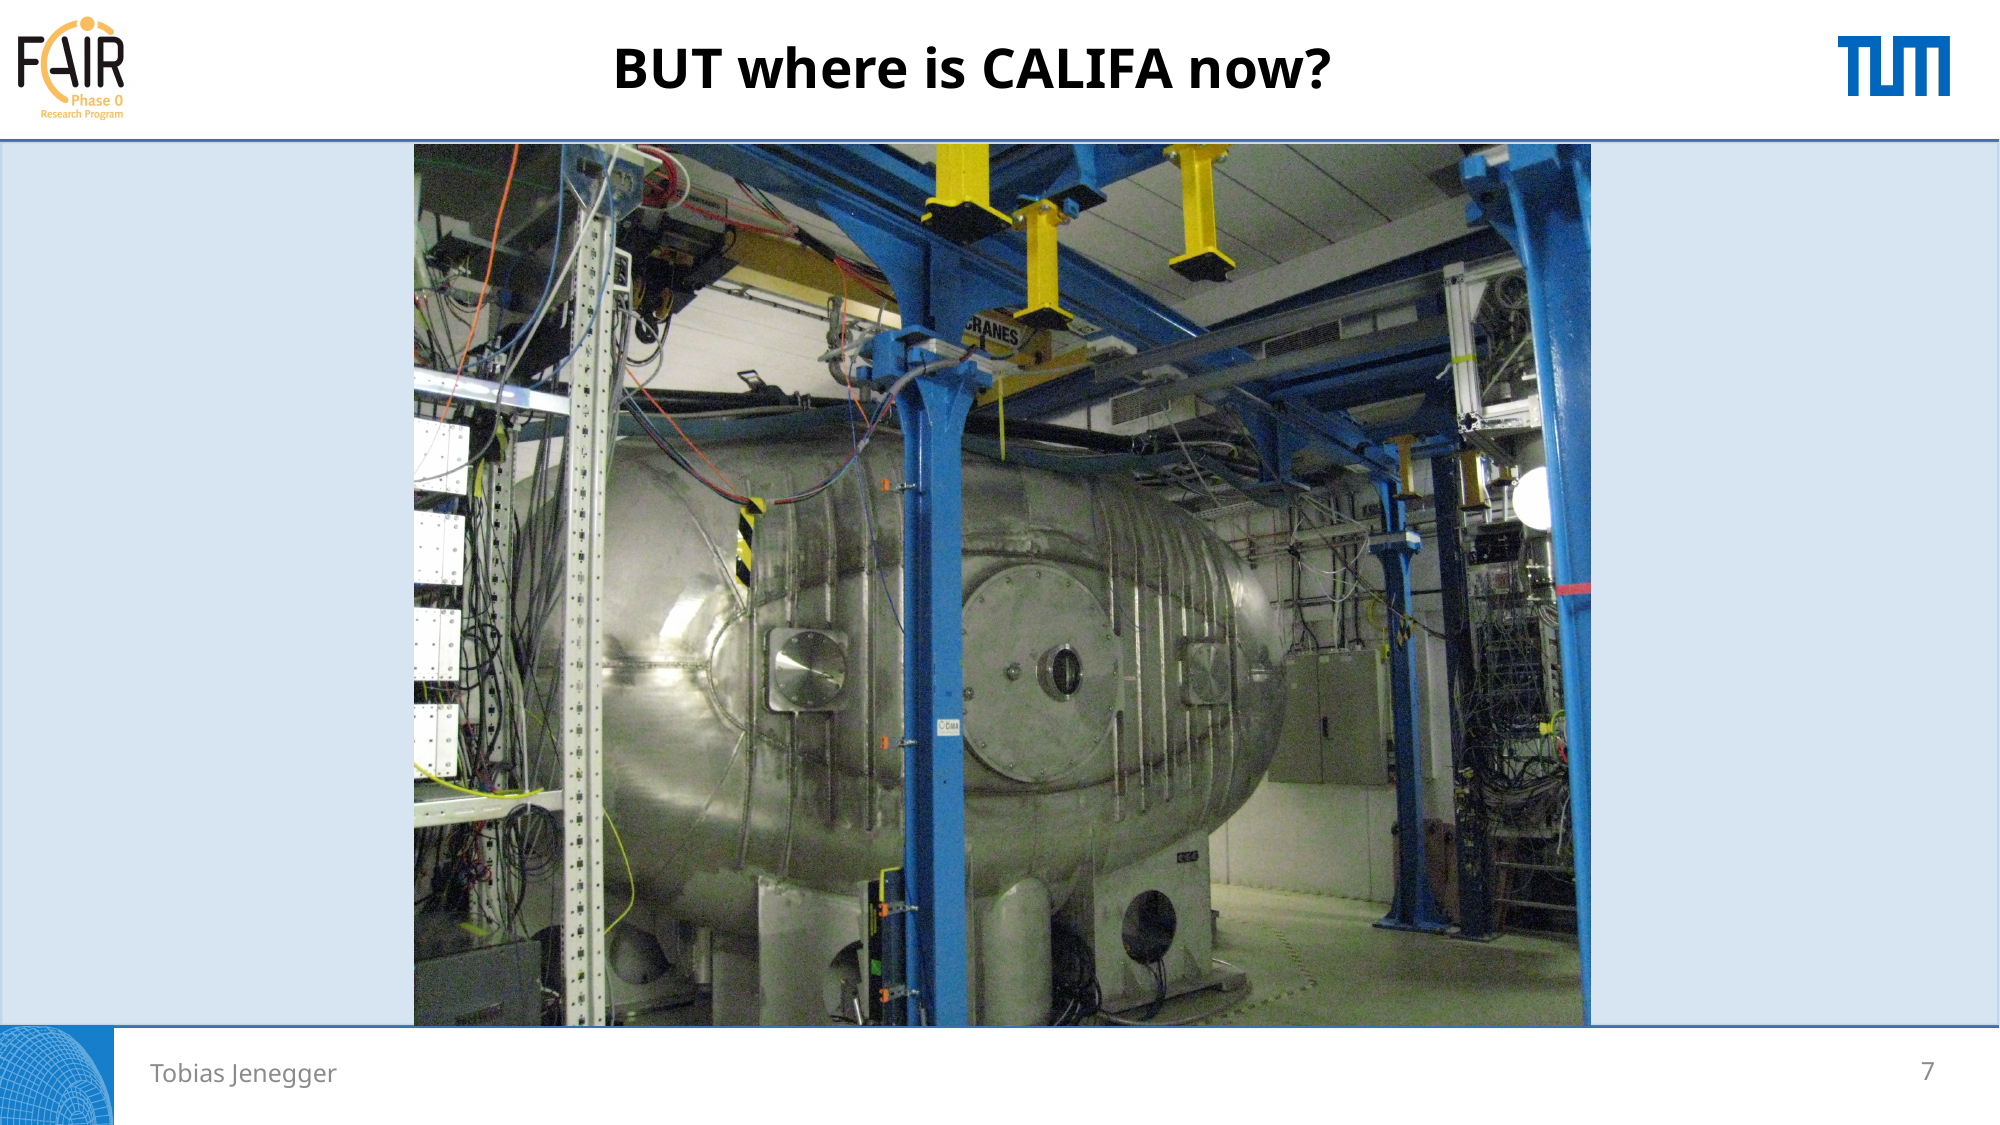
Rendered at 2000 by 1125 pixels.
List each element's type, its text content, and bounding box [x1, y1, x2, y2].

text_box [463, 108, 1432, 144]
picture [15, 15, 142, 120]
picture [0, 1025, 114, 1125]
title BUT where is CALIFA now? [137, 32, 1808, 108]
picture [1838, 36, 1950, 96]
picture [414, 144, 1591, 1026]
